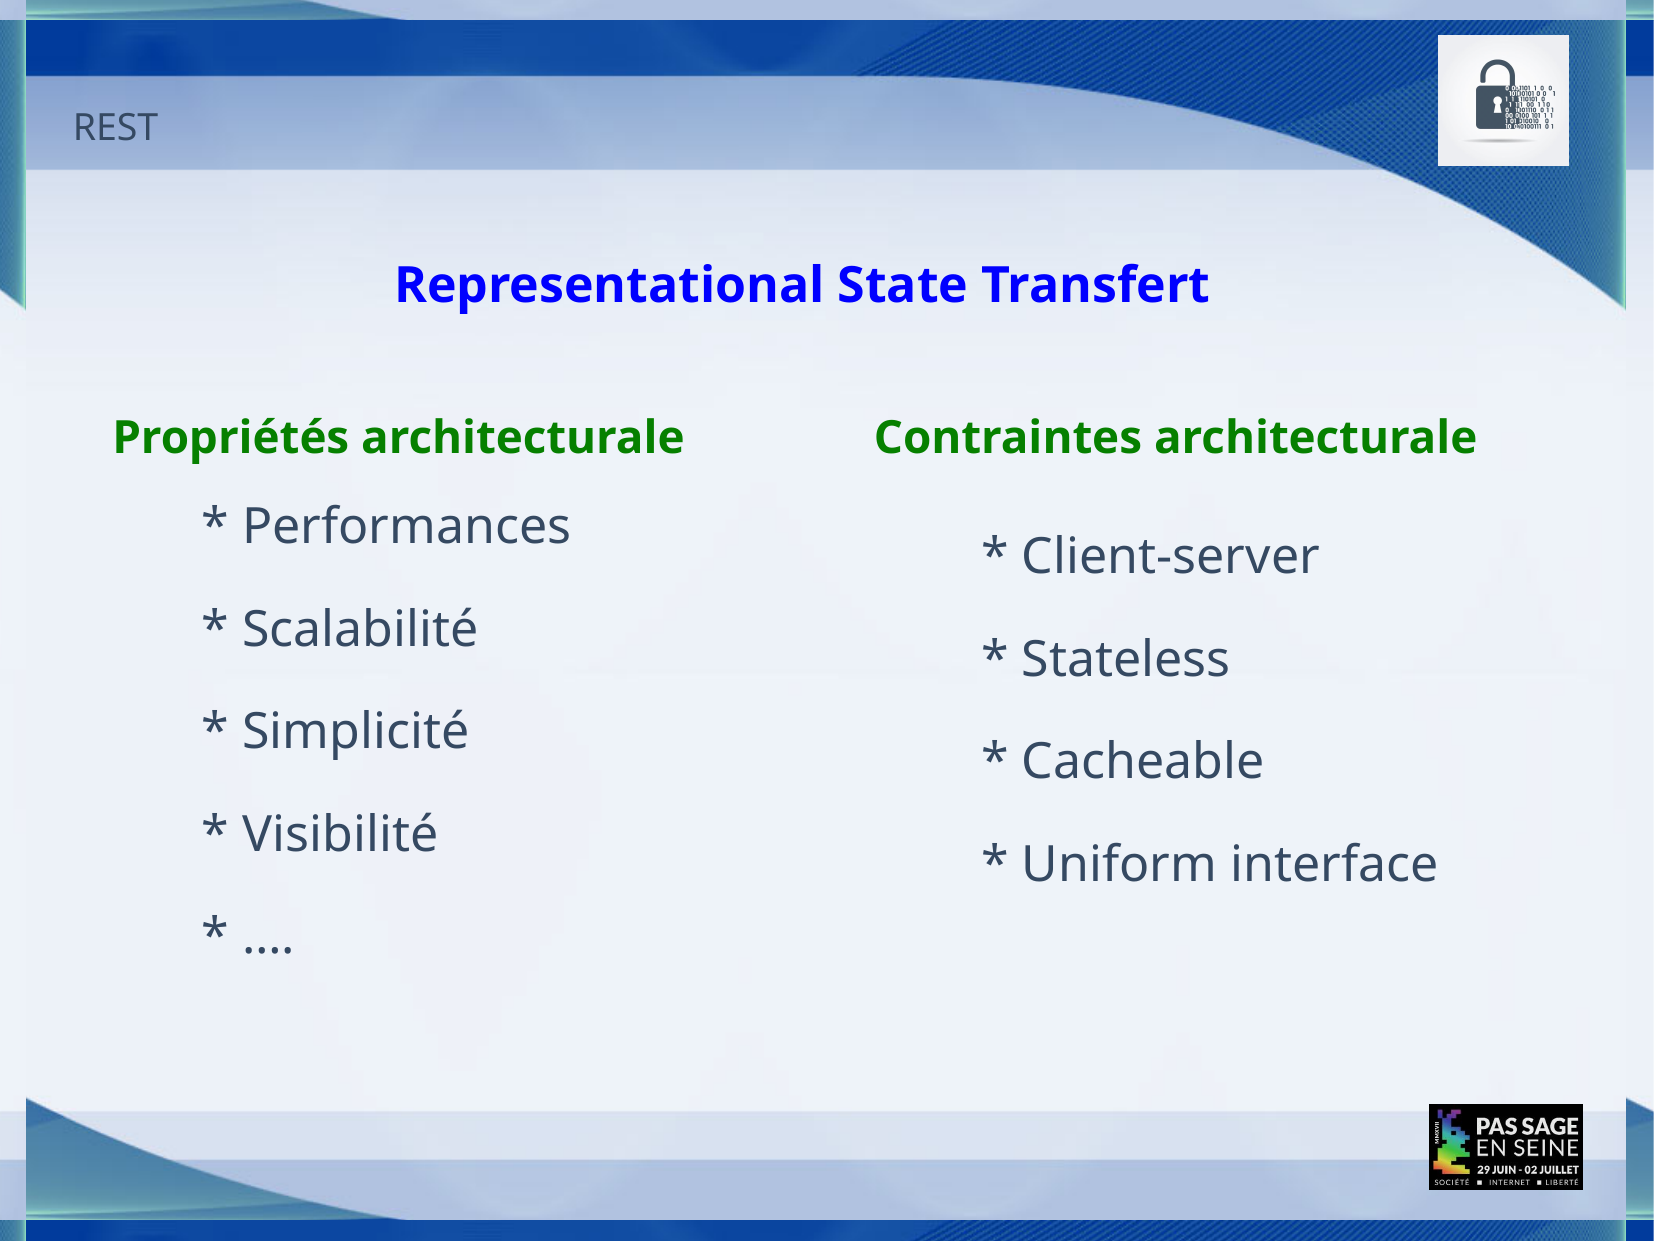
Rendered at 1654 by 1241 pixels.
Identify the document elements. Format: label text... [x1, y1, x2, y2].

title * Performances * Scalabilité * Simplicité * Visibilité * …. [188, 478, 632, 947]
text_box Propriétés architecturale [112, 385, 821, 455]
title REST [30, 82, 201, 170]
title Representational State Transfert [294, 242, 1312, 325]
title * Client-server * Stateless * Cacheable * Uniform interface [968, 487, 1477, 895]
text_box Contraintes architecturale [874, 385, 1583, 455]
picture [0, 0, 1654, 1241]
